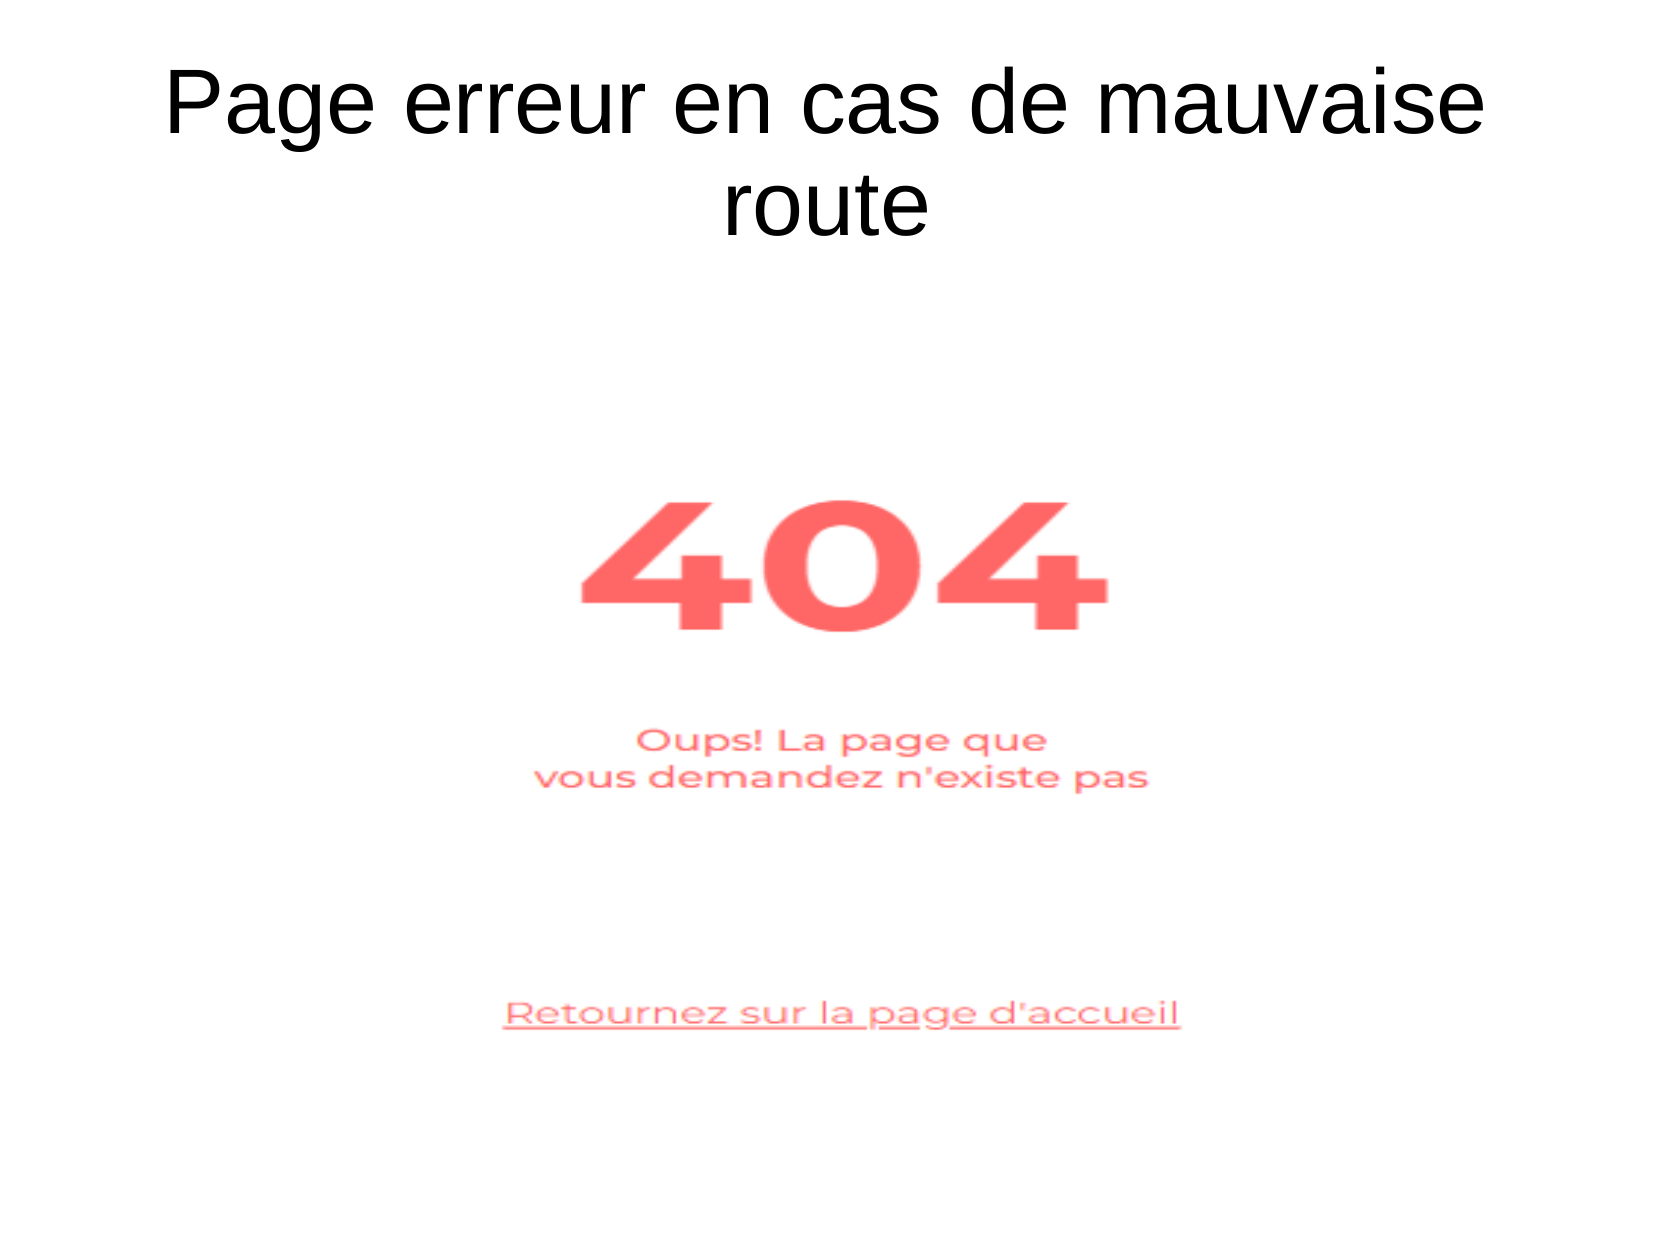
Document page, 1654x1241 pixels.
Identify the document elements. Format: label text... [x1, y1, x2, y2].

title Page erreur en cas de mauvaise route [82, 49, 1571, 257]
picture [271, 345, 1418, 1063]
